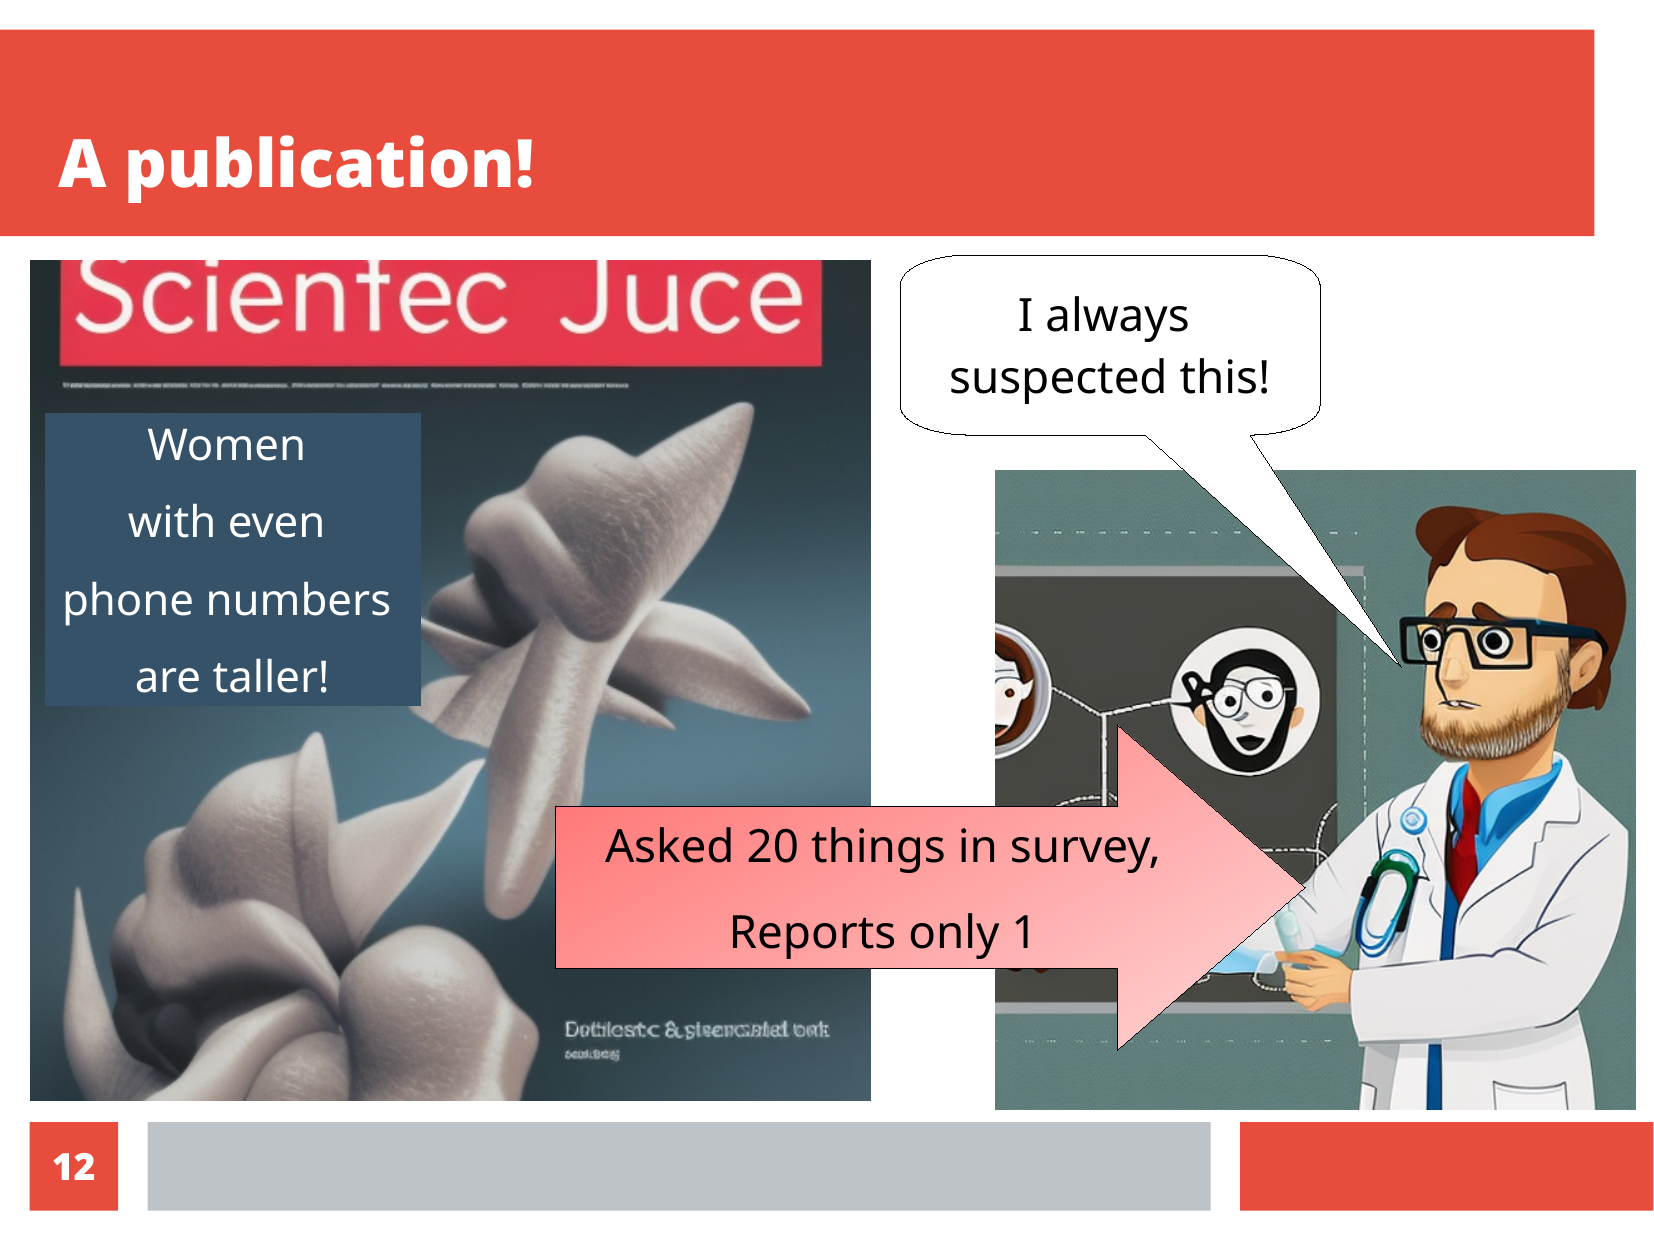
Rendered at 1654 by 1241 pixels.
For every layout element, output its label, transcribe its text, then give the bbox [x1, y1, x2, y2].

text_box Women with even phone numbers are taller! [45, 413, 421, 706]
picture [30, 260, 871, 1101]
text_box I always suspected this! [900, 255, 1402, 668]
picture [995, 470, 1636, 1111]
title A publication! [59, 59, 1595, 207]
text_box Asked 20 things in survey, Reports only 1 [555, 724, 1306, 1051]
